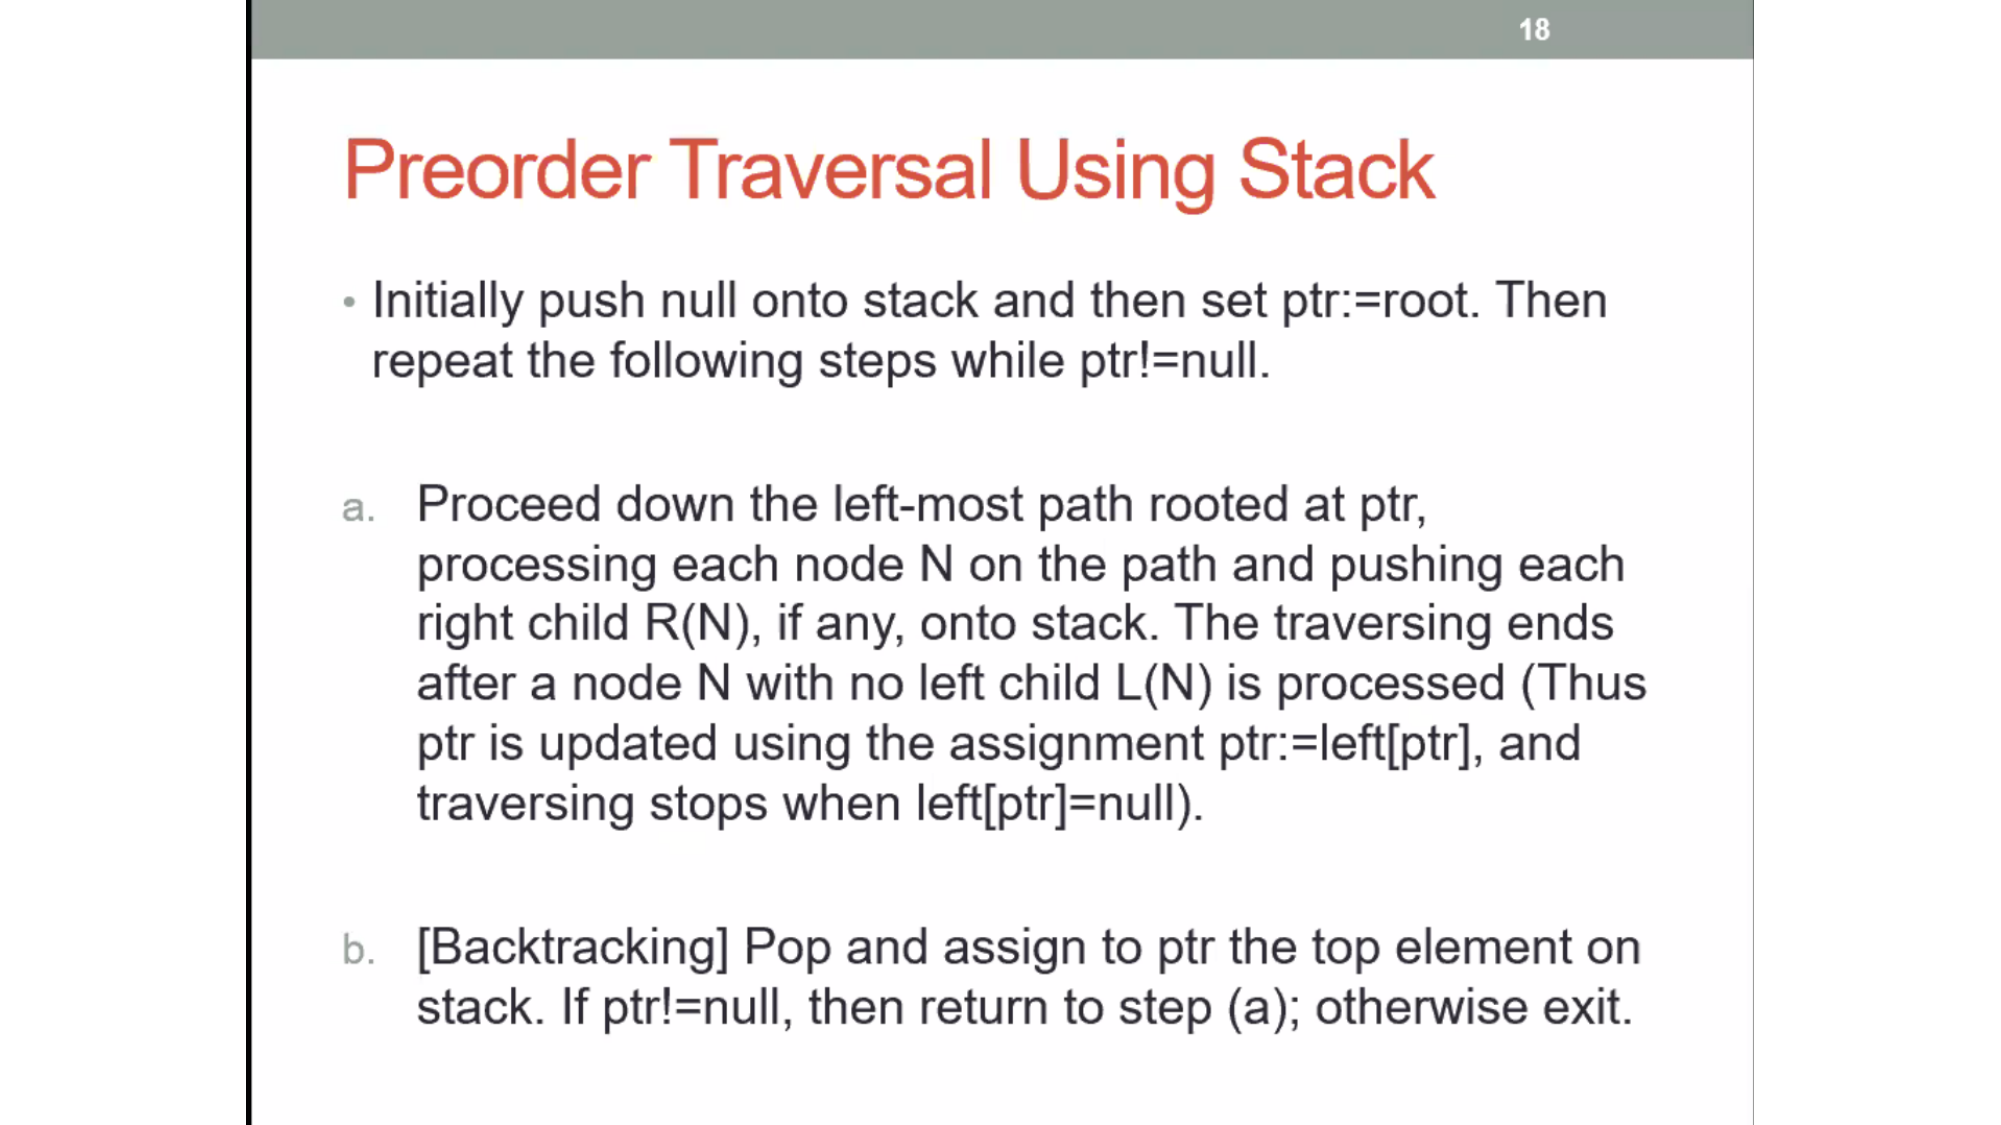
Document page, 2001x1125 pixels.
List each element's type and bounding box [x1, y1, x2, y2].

picture [246, 0, 1754, 1125]
